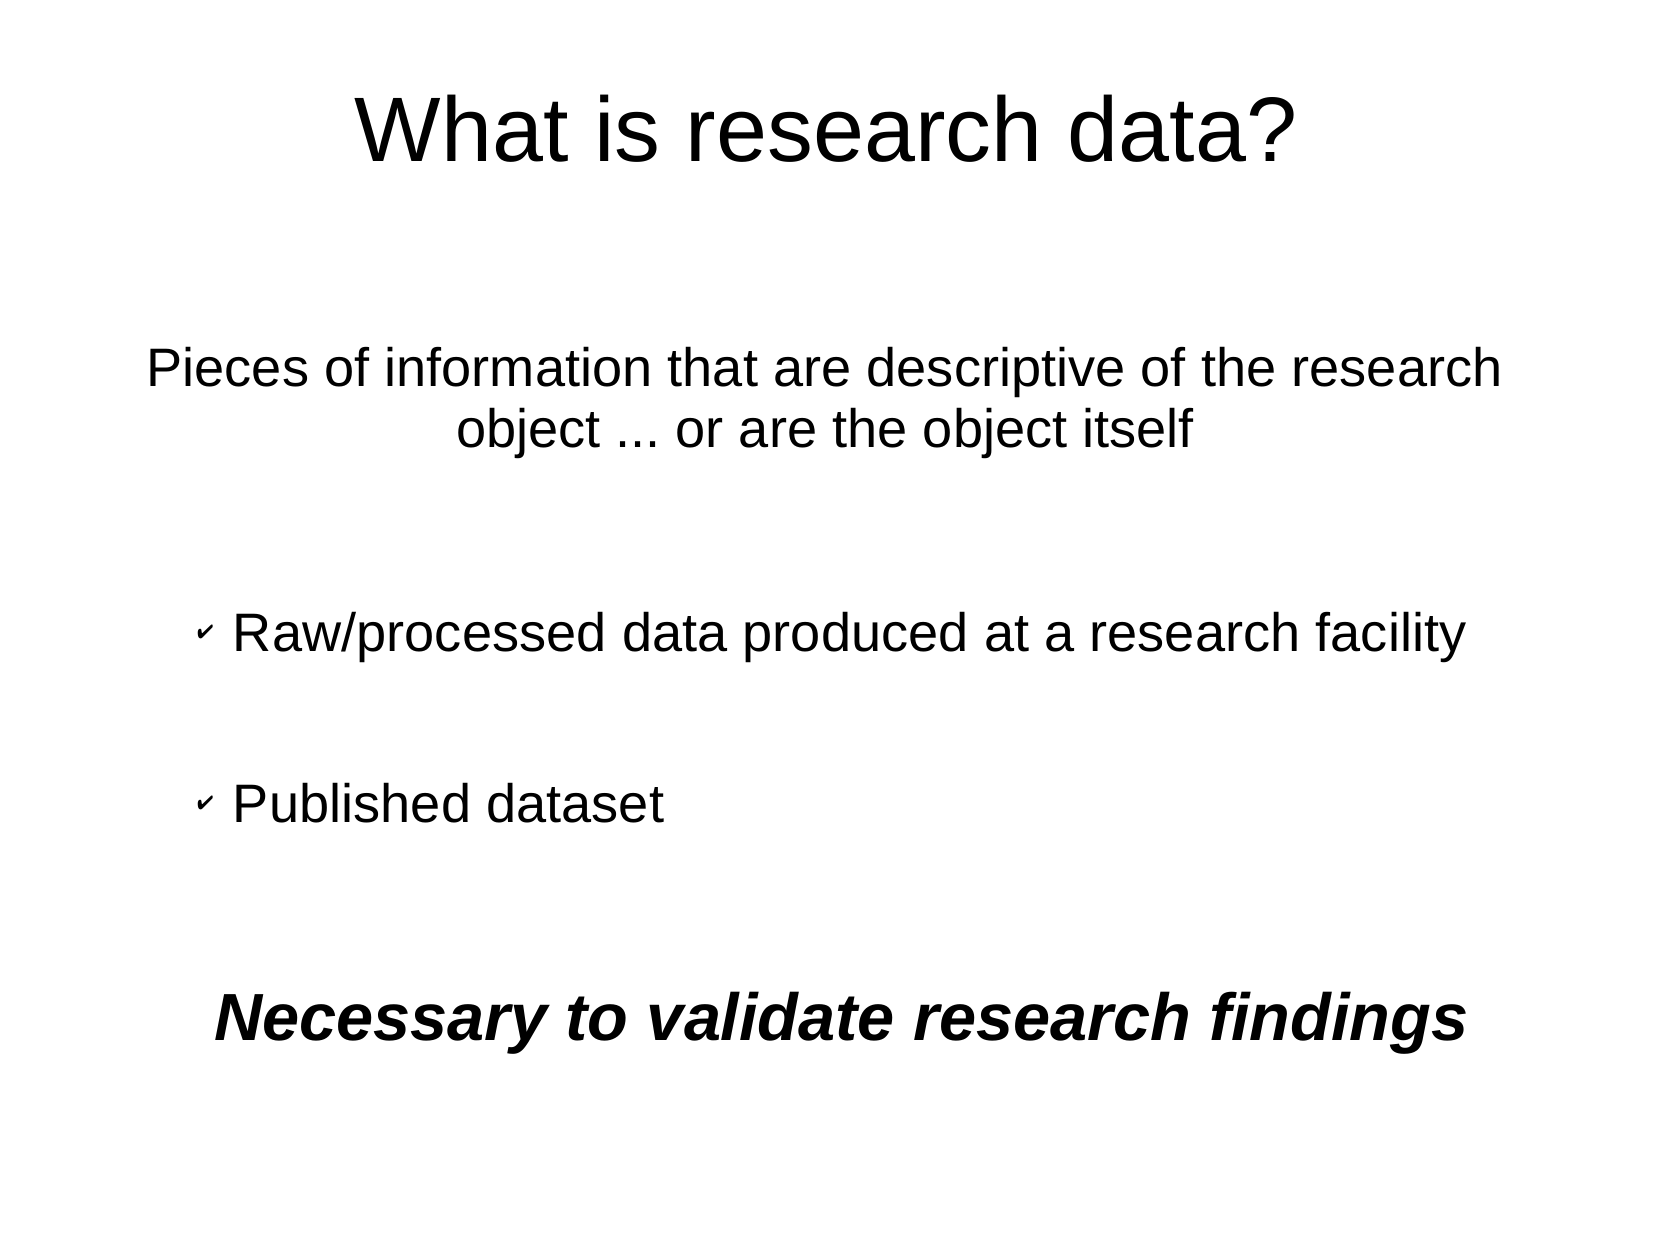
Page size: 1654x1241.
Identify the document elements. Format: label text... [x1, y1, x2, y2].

text_box Raw/processed data produced at a research facility [182, 595, 1504, 685]
title Pieces of information that are descriptive of the research object ... or are the object itself [105, 313, 1546, 483]
title Necessary to validate research findings [196, 942, 1487, 1092]
title What is research data? [82, 25, 1571, 233]
text_box Published dataset [182, 766, 709, 856]
